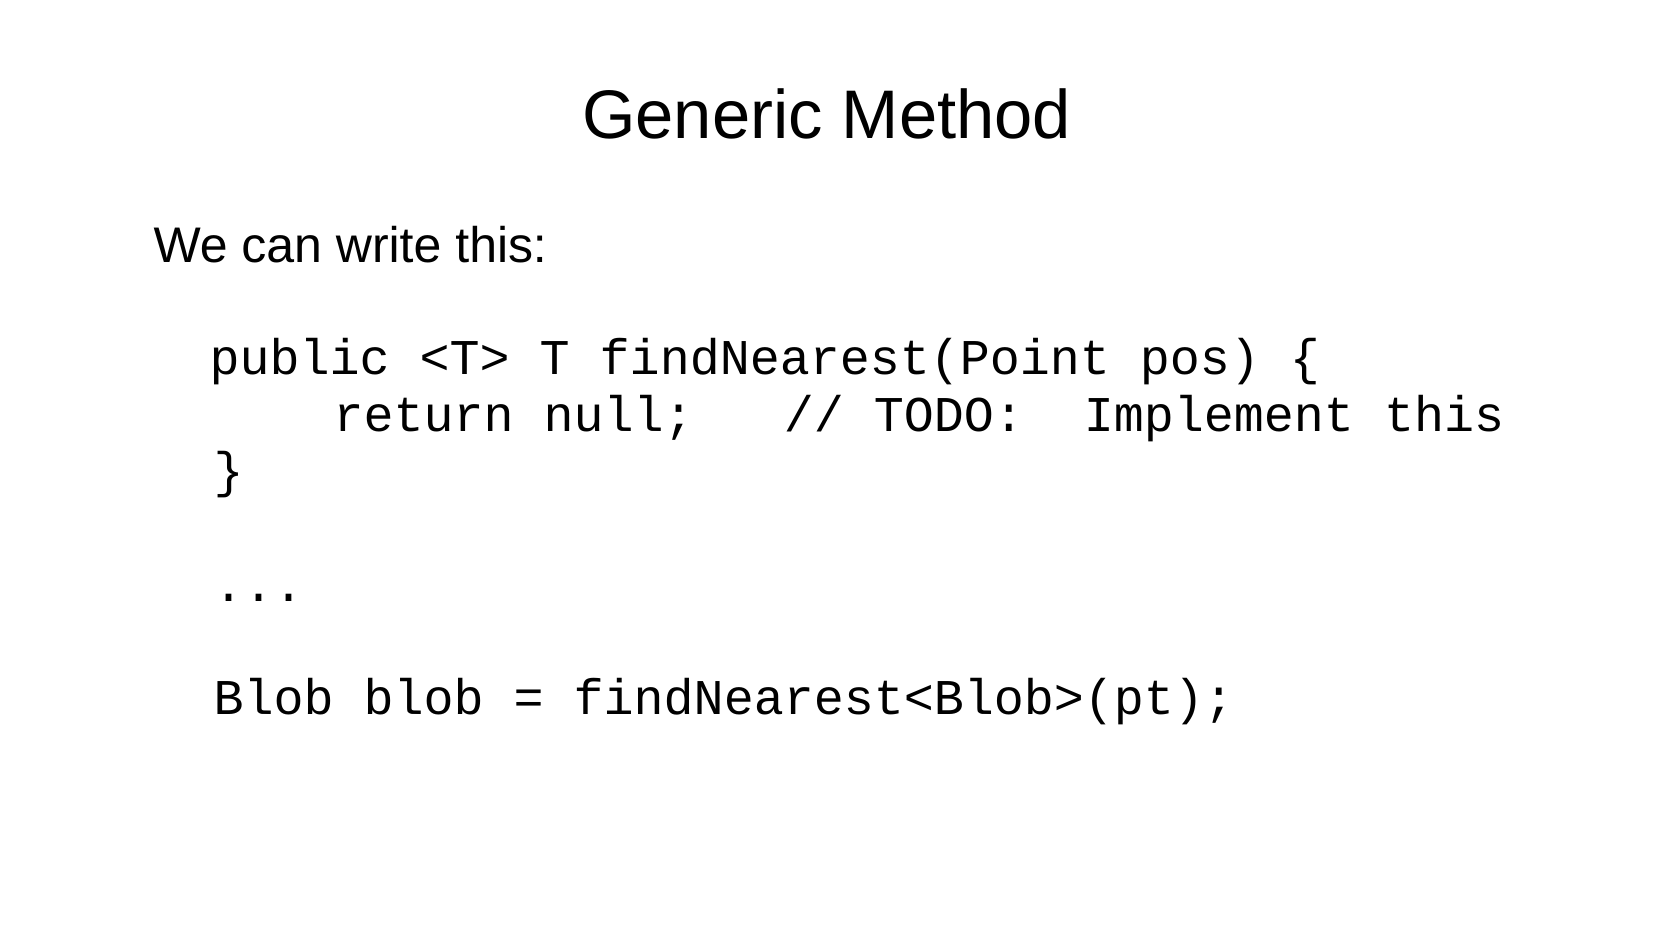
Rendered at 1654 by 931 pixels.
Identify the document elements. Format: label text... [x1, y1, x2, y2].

list We can write this: public <T> T findNearest(Point pos) { return null; // TODO: Implement this } ... Blob blob = findNearest<Blob>(pt); [82, 217, 1571, 758]
title Generic Method [82, 37, 1571, 193]
